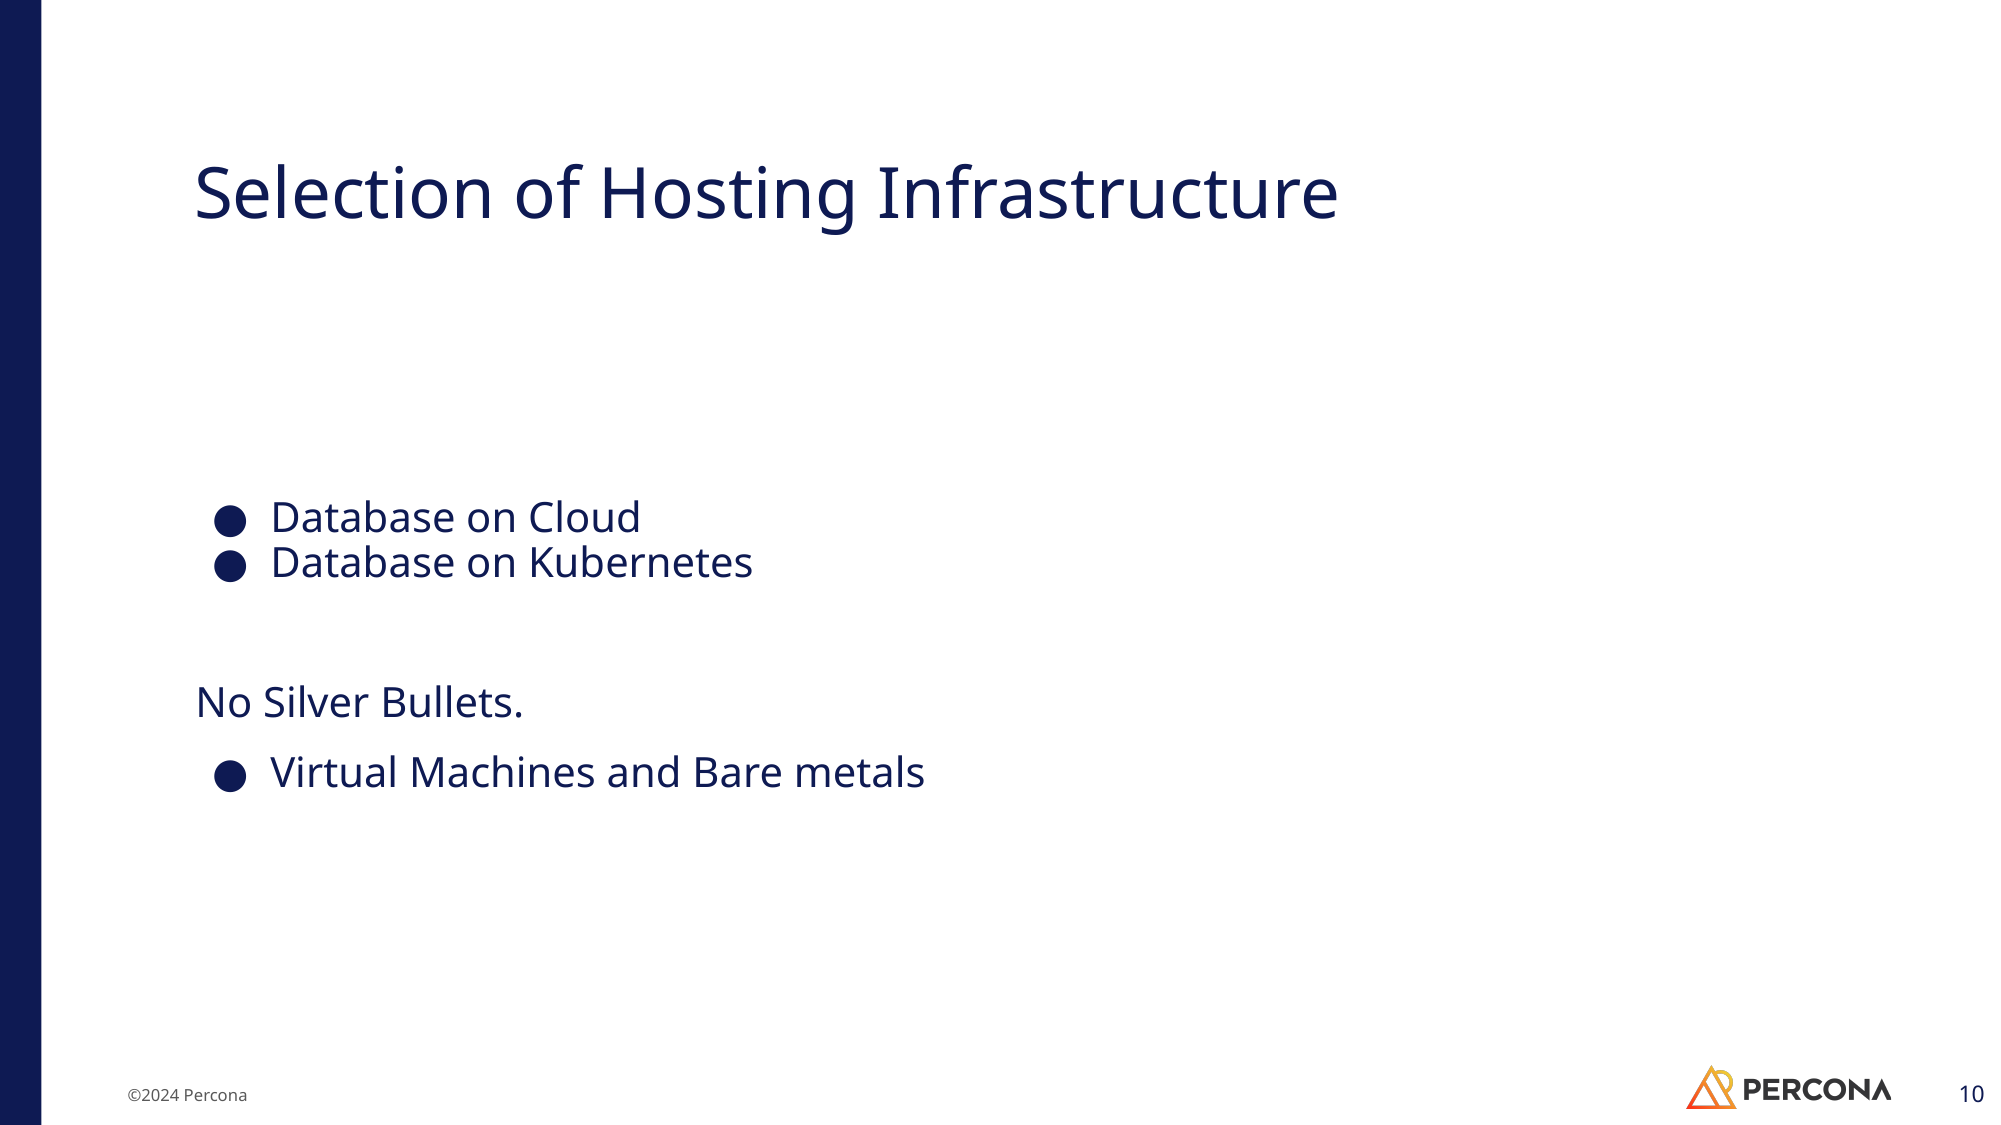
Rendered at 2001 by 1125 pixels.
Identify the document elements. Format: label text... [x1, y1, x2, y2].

list Database on Cloud Database on Kubernetes No Silver Bullets. Virtual Machines and Bare metals [180, 310, 1835, 982]
picture [1686, 1065, 1748, 1109]
title Selection of Hosting Infrastructure [179, 124, 1835, 266]
slide_number <number> [1748, 1065, 2000, 1125]
